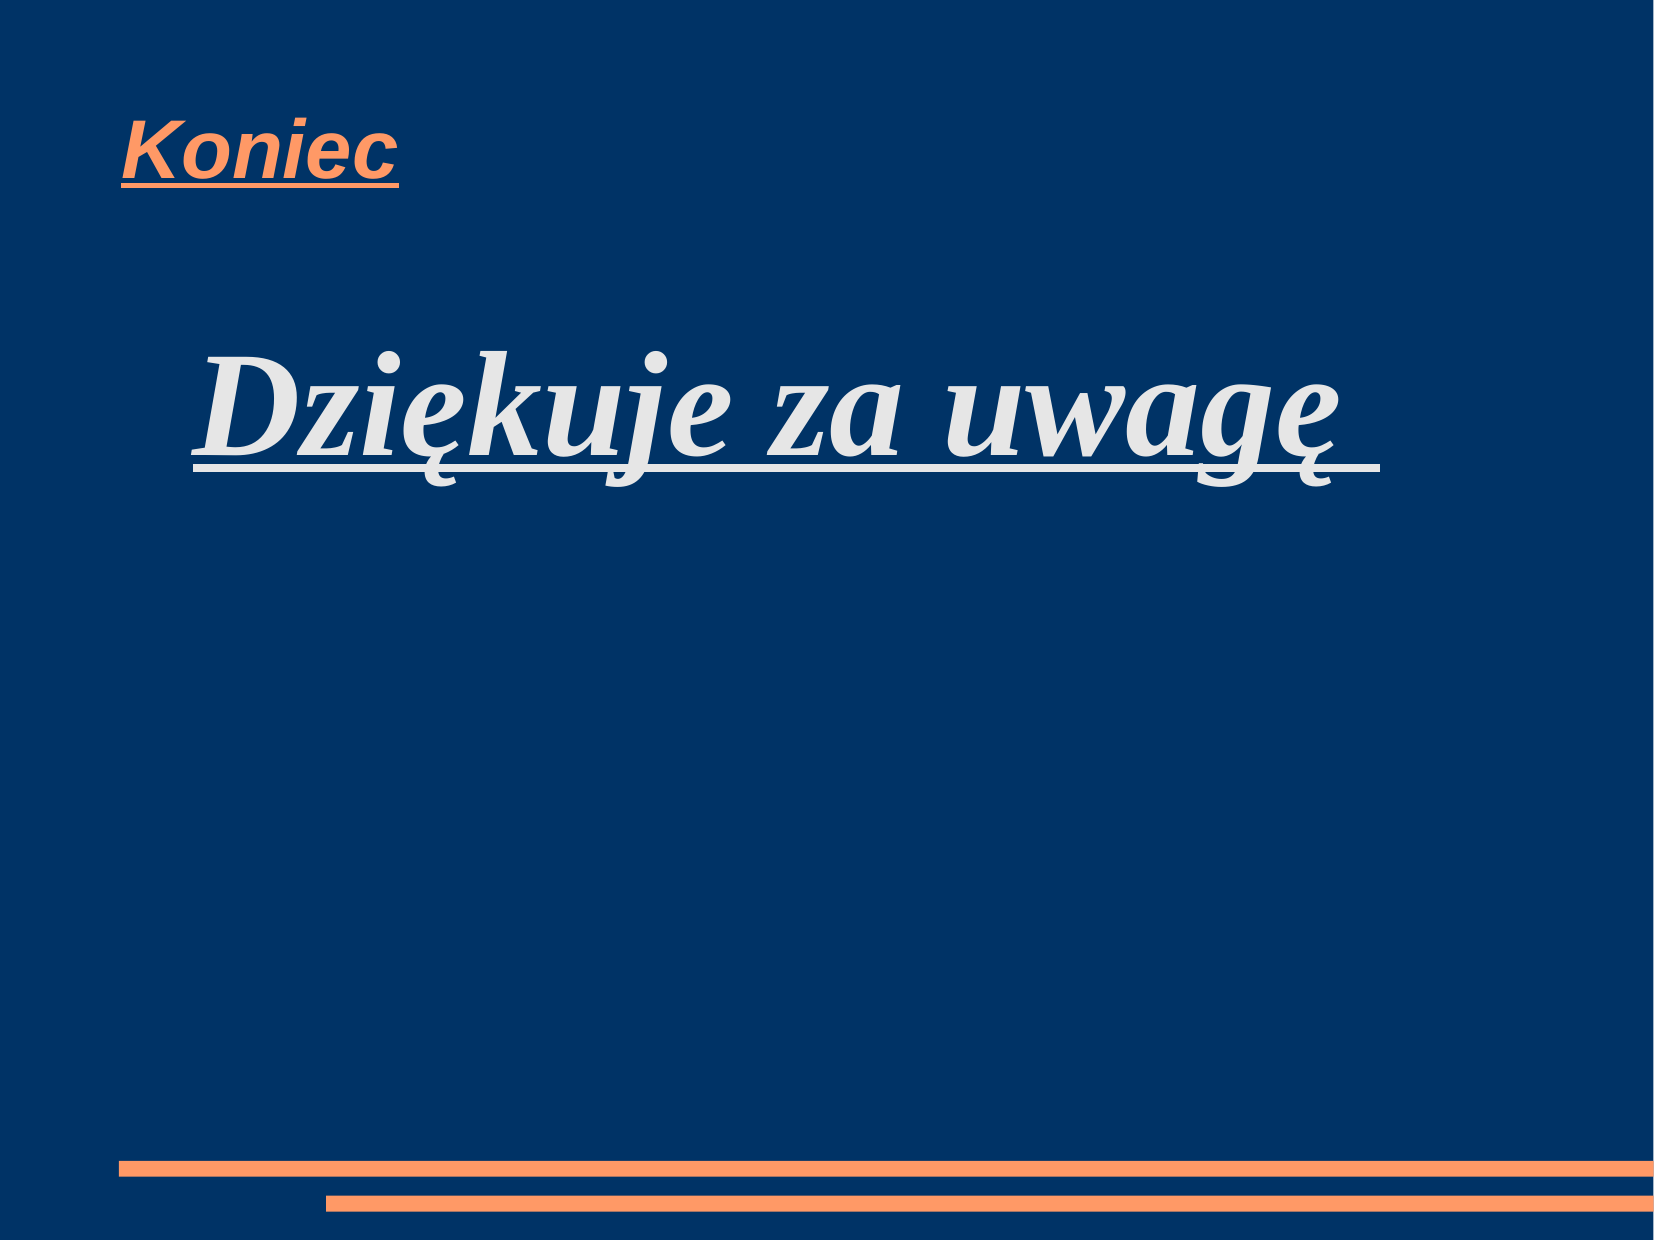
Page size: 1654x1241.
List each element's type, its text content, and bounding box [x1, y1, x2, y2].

title Koniec [121, 46, 1534, 254]
list Dziękuje za uwagę [121, 321, 1561, 1132]
